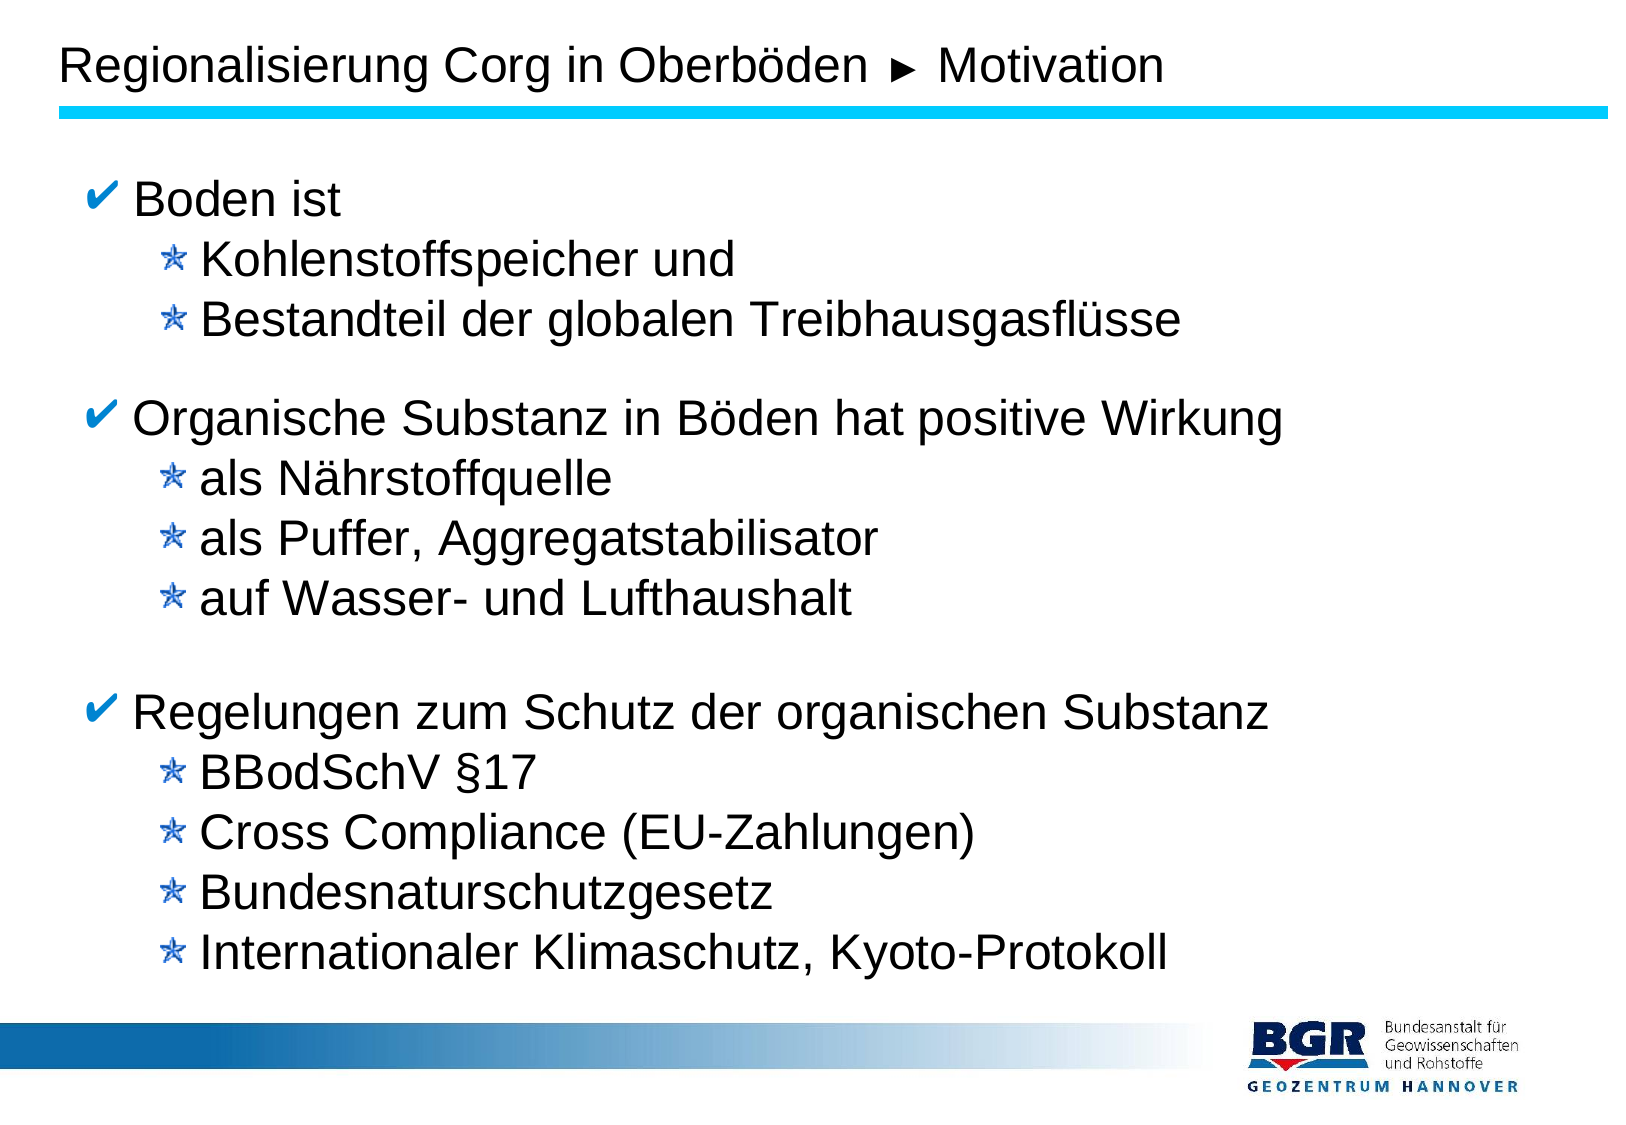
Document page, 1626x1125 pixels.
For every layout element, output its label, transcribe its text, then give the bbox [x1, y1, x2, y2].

picture [0, 1016, 1590, 1100]
text_box Regionalisierung Corg in Oberböden ► Motivation [43, 24, 1181, 100]
text_box Organische Substanz in Böden hat positive Wirkung als Nährstoffquelle als Puffer, Aggregatstabilisator auf Wasser- und Lufthaushalt [70, 377, 1300, 633]
text_box Boden ist Kohlenstoffspeicher und Bestandteil der globalen Treibhausgasflüsse [71, 159, 1198, 355]
text_box Regelungen zum Schutz der organischen Substanz BBodSchV §17 Cross Compliance (EU-Zahlungen) Bundesnaturschutzgesetz Internationaler Klimaschutz, Kyoto-Protokoll [70, 672, 1286, 988]
